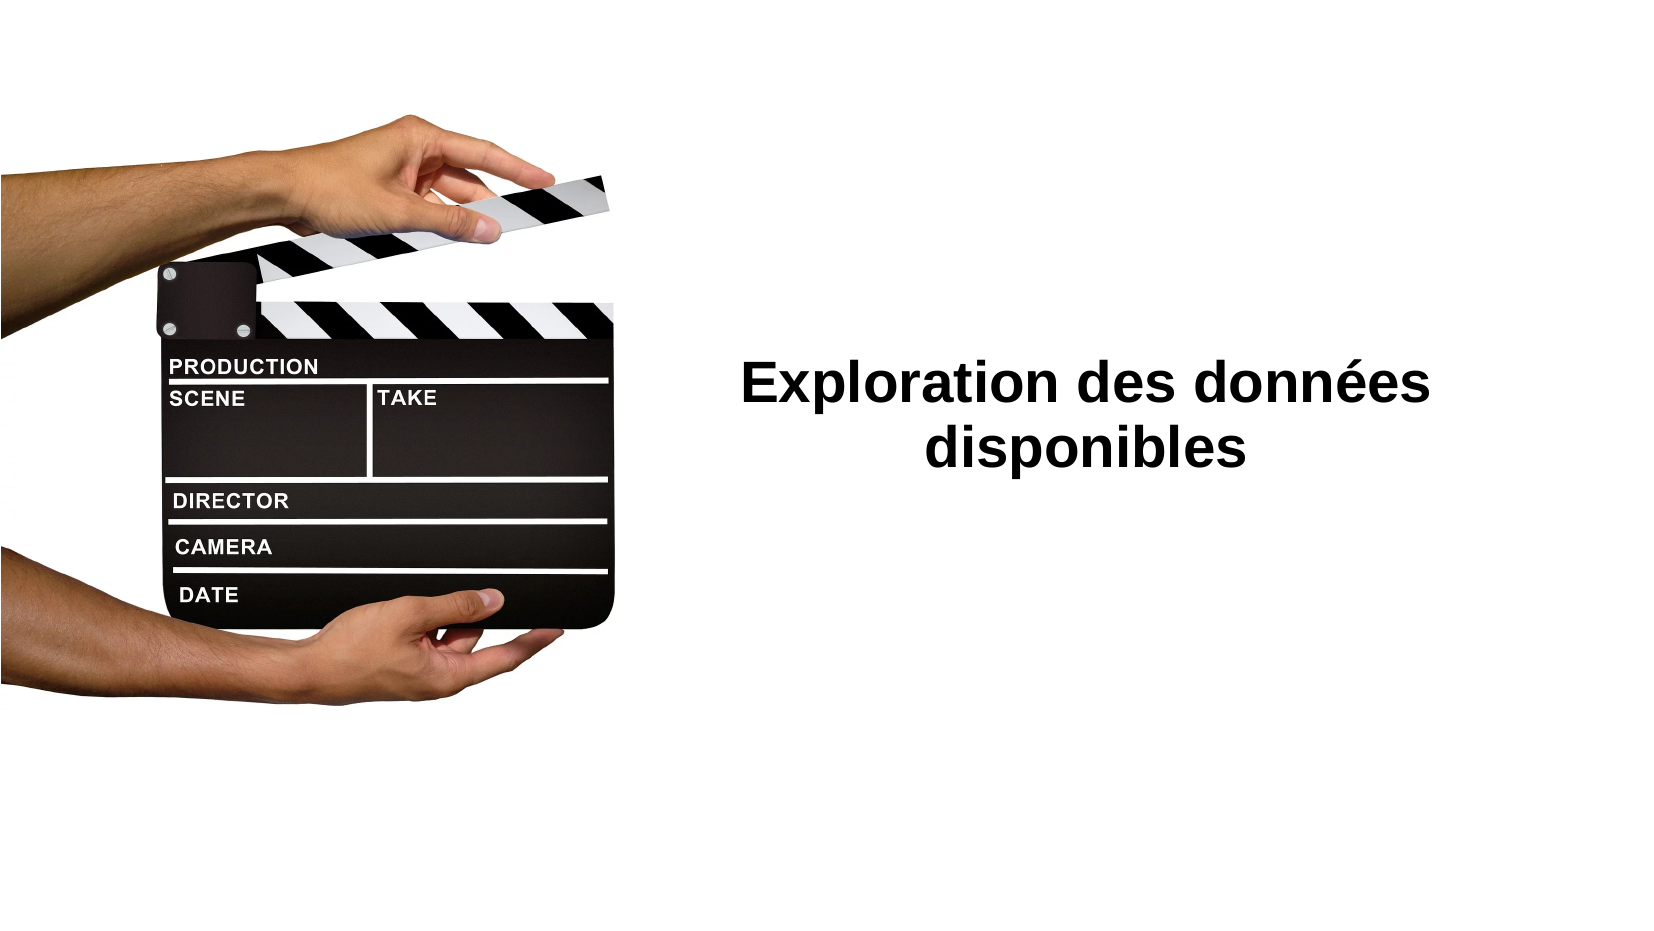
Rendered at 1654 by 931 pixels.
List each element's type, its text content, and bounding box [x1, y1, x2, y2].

picture [1, 106, 638, 721]
text_box Exploration des données disponibles [649, 342, 1524, 618]
